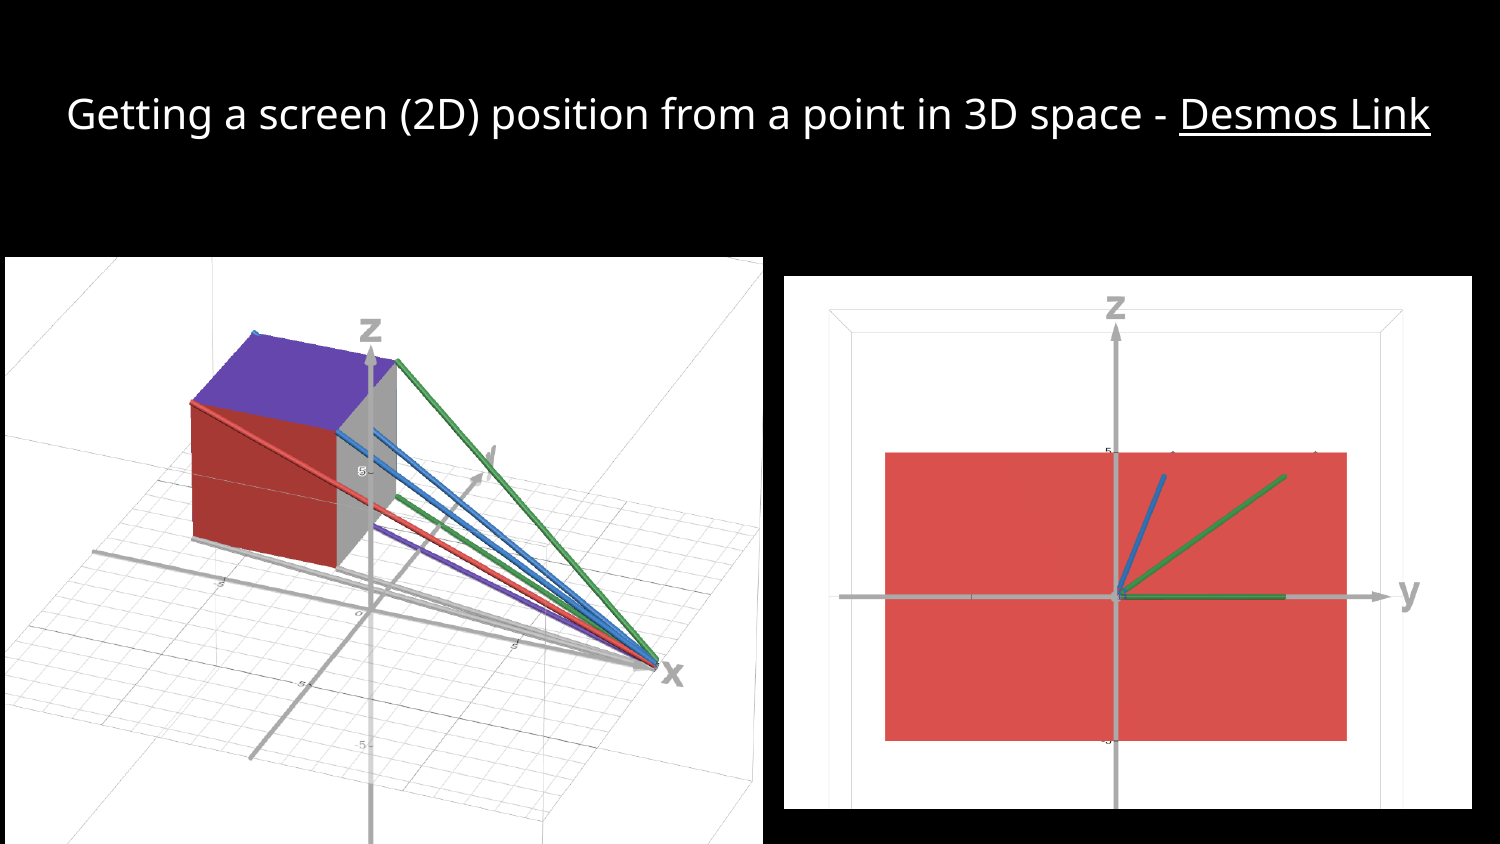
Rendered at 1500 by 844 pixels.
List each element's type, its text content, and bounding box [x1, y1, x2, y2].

picture [5, 257, 763, 844]
picture [784, 276, 1472, 809]
title Getting a screen (2D) position from a point in 3D space - Desmos Link [51, 72, 1449, 167]
